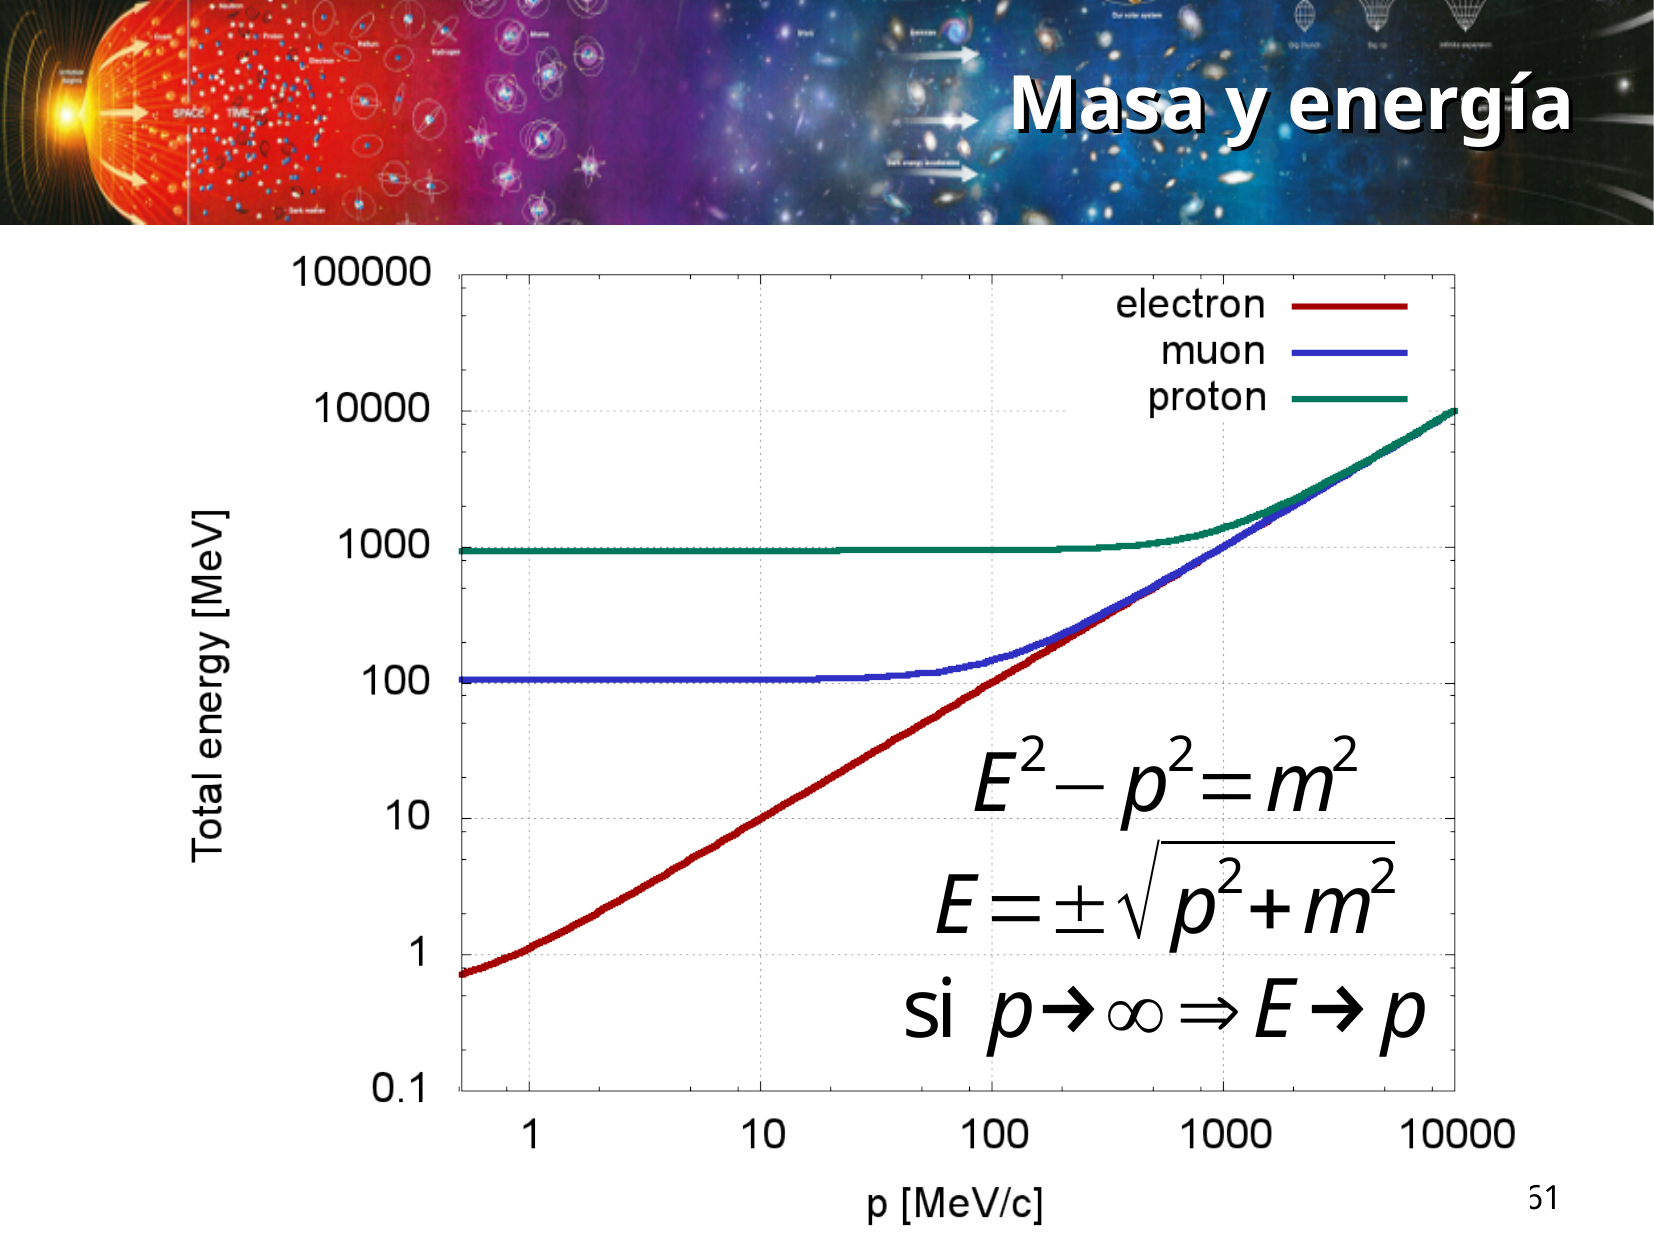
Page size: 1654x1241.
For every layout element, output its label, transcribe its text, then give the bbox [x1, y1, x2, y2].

title Masa y energía [86, 49, 1575, 151]
chart [895, 723, 1432, 1059]
picture [0, 0, 1654, 1240]
